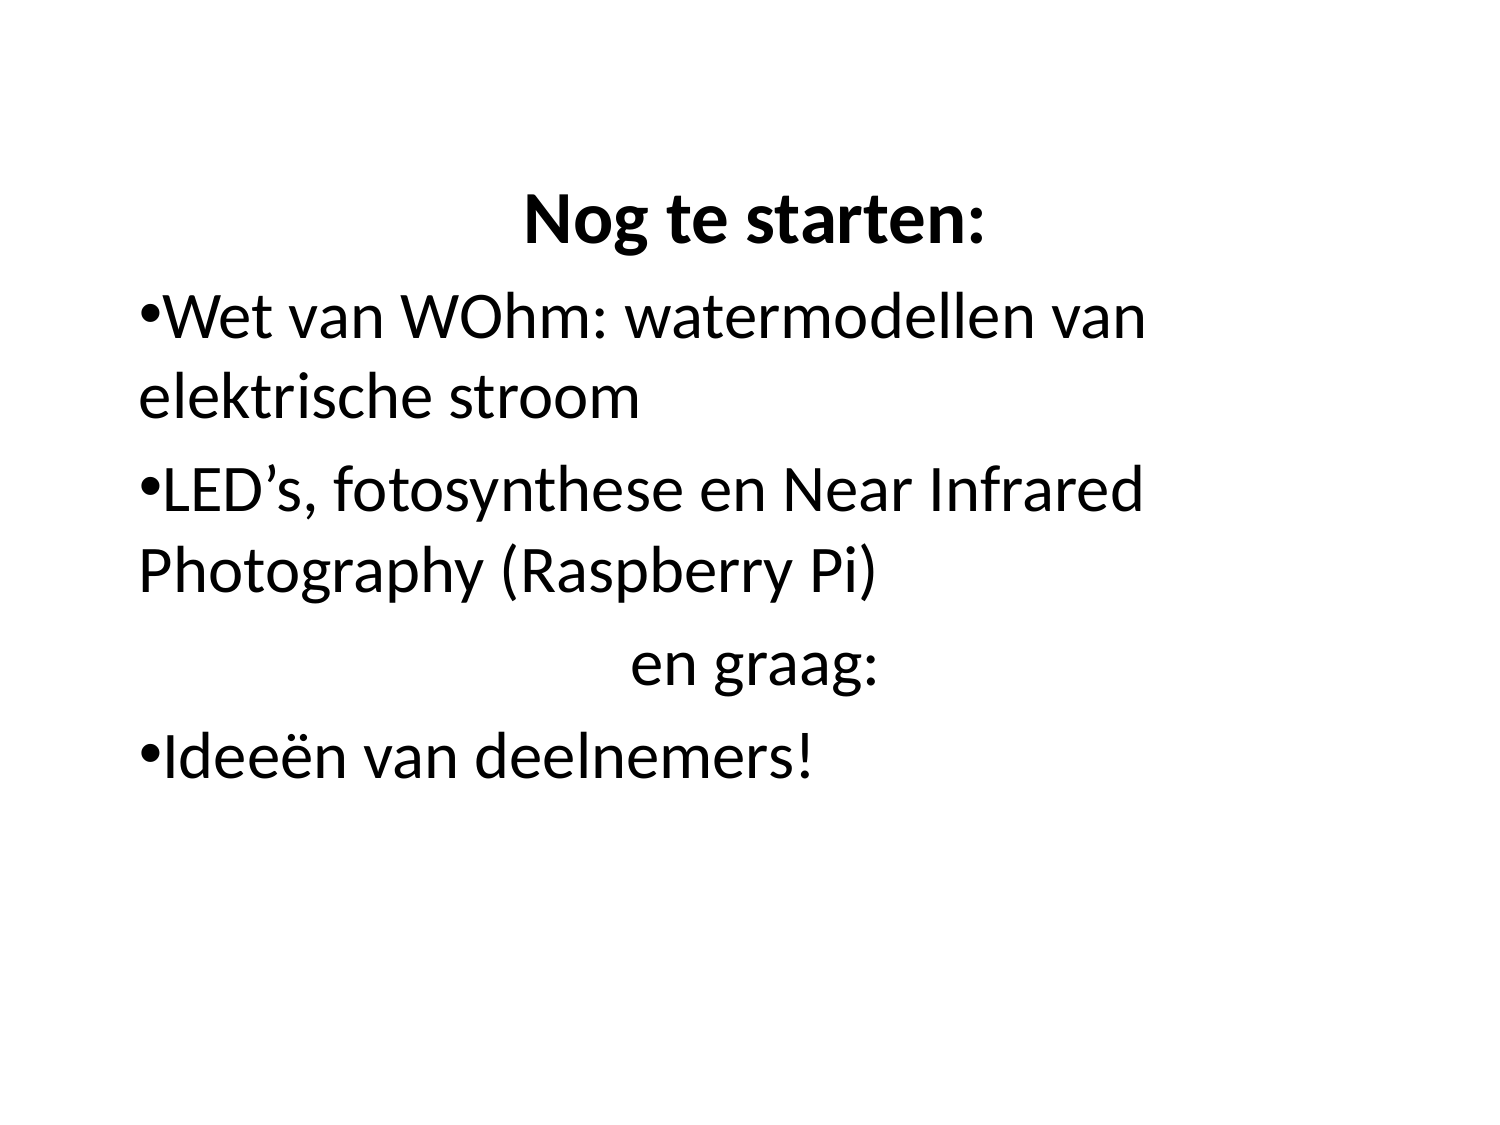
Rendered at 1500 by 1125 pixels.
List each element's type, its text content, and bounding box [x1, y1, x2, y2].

subtitle Nog te starten: Wet van WOhm: watermodellen van elektrische stroom LED’s, fotosynthese en Near Infrared Photography (Raspberry Pi) en graag: Ideeën van deelnemers! [123, 160, 1388, 1035]
